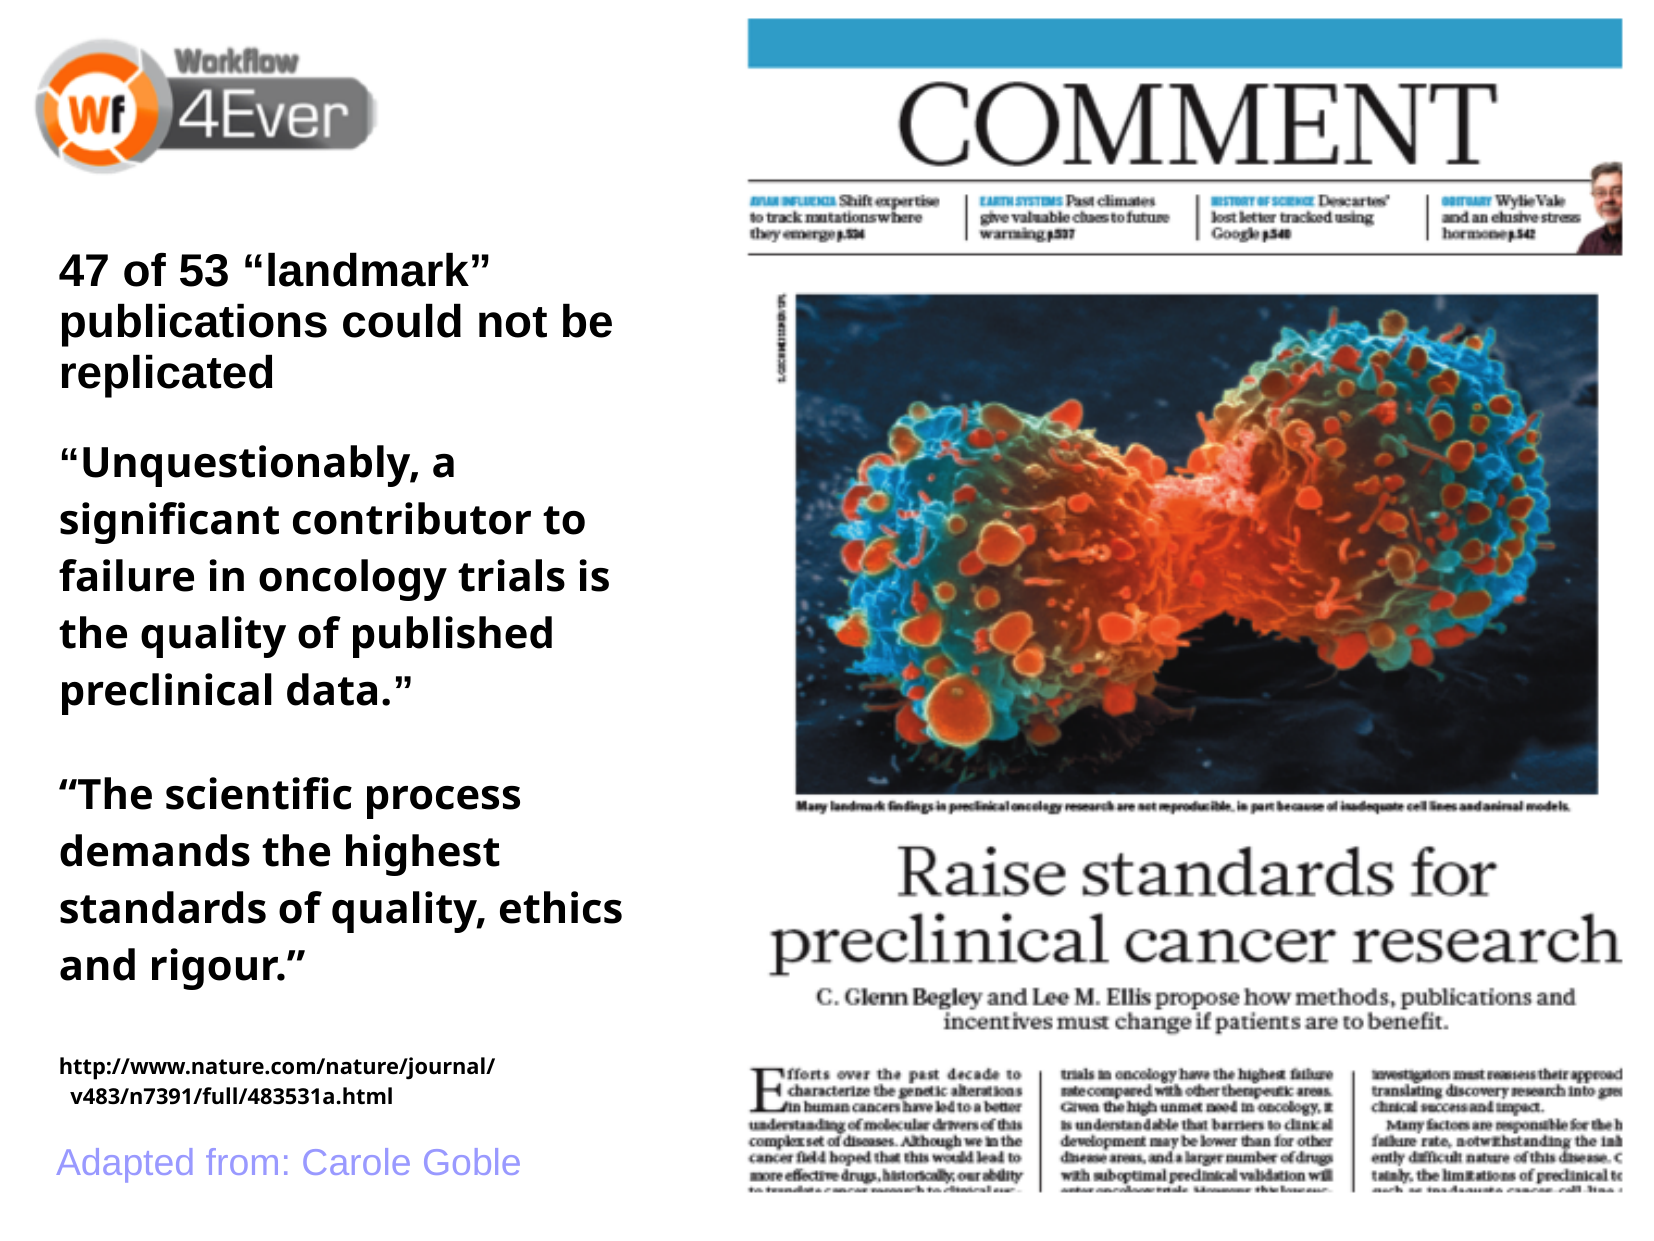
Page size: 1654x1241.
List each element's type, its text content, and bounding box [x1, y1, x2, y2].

picture [679, 17, 1625, 1195]
text_box Adapted from: Carole Goble [41, 1133, 562, 1191]
subtitle 47 of 53 “landmark” publications could not be replicated “Unquestionably, a significant contributor to failure in oncology trials is the quality of published preclinical data.” “The scientific process demands the highest standards of quality, ethics and rigour.” http://www.nature.com/nature/journal/ v483/n7391/full/483531a.html [59, 297, 650, 1058]
picture [29, 33, 384, 181]
